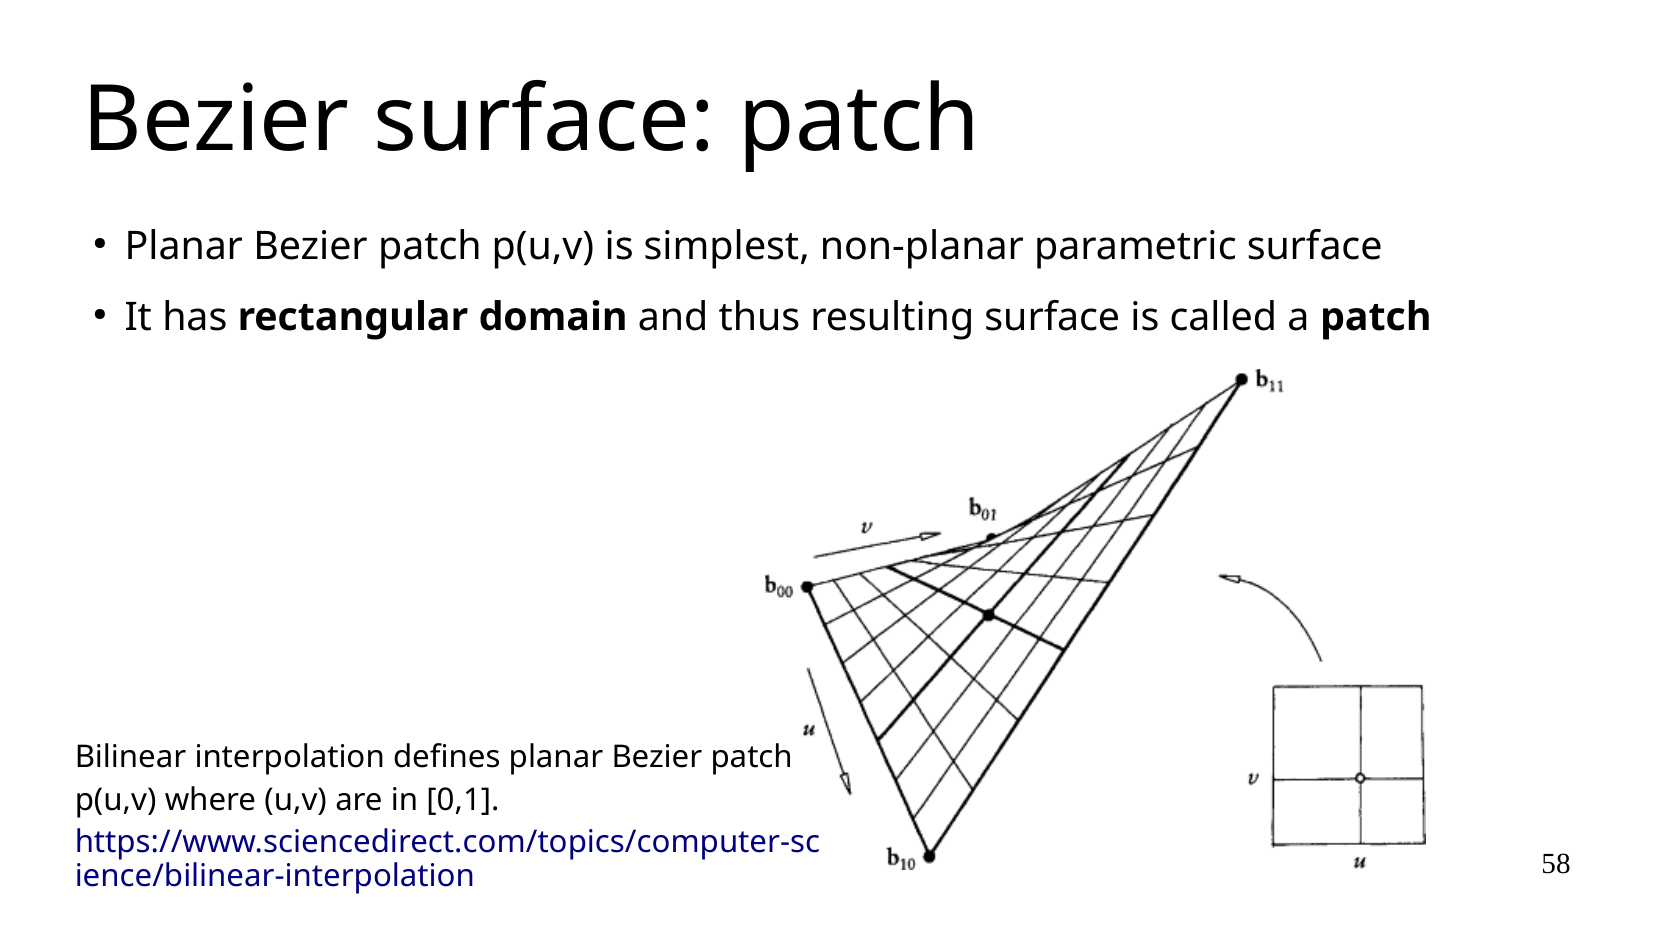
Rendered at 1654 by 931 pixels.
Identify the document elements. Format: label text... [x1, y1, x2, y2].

picture [765, 369, 1426, 871]
text_box Bilinear interpolation defines planar Bezier patch p(u,v) where (u,v) are in [0,1]. https://www.sciencedirect.com/topics/computer-science/bilinear-interpolation [60, 726, 841, 931]
list Planar Bezier patch p(u,v) is simplest, non-planar parametric surface It has rectangular domain and thus resulting surface is called a patch [82, 217, 1571, 346]
title Bezier surface: patch [82, 37, 1571, 193]
